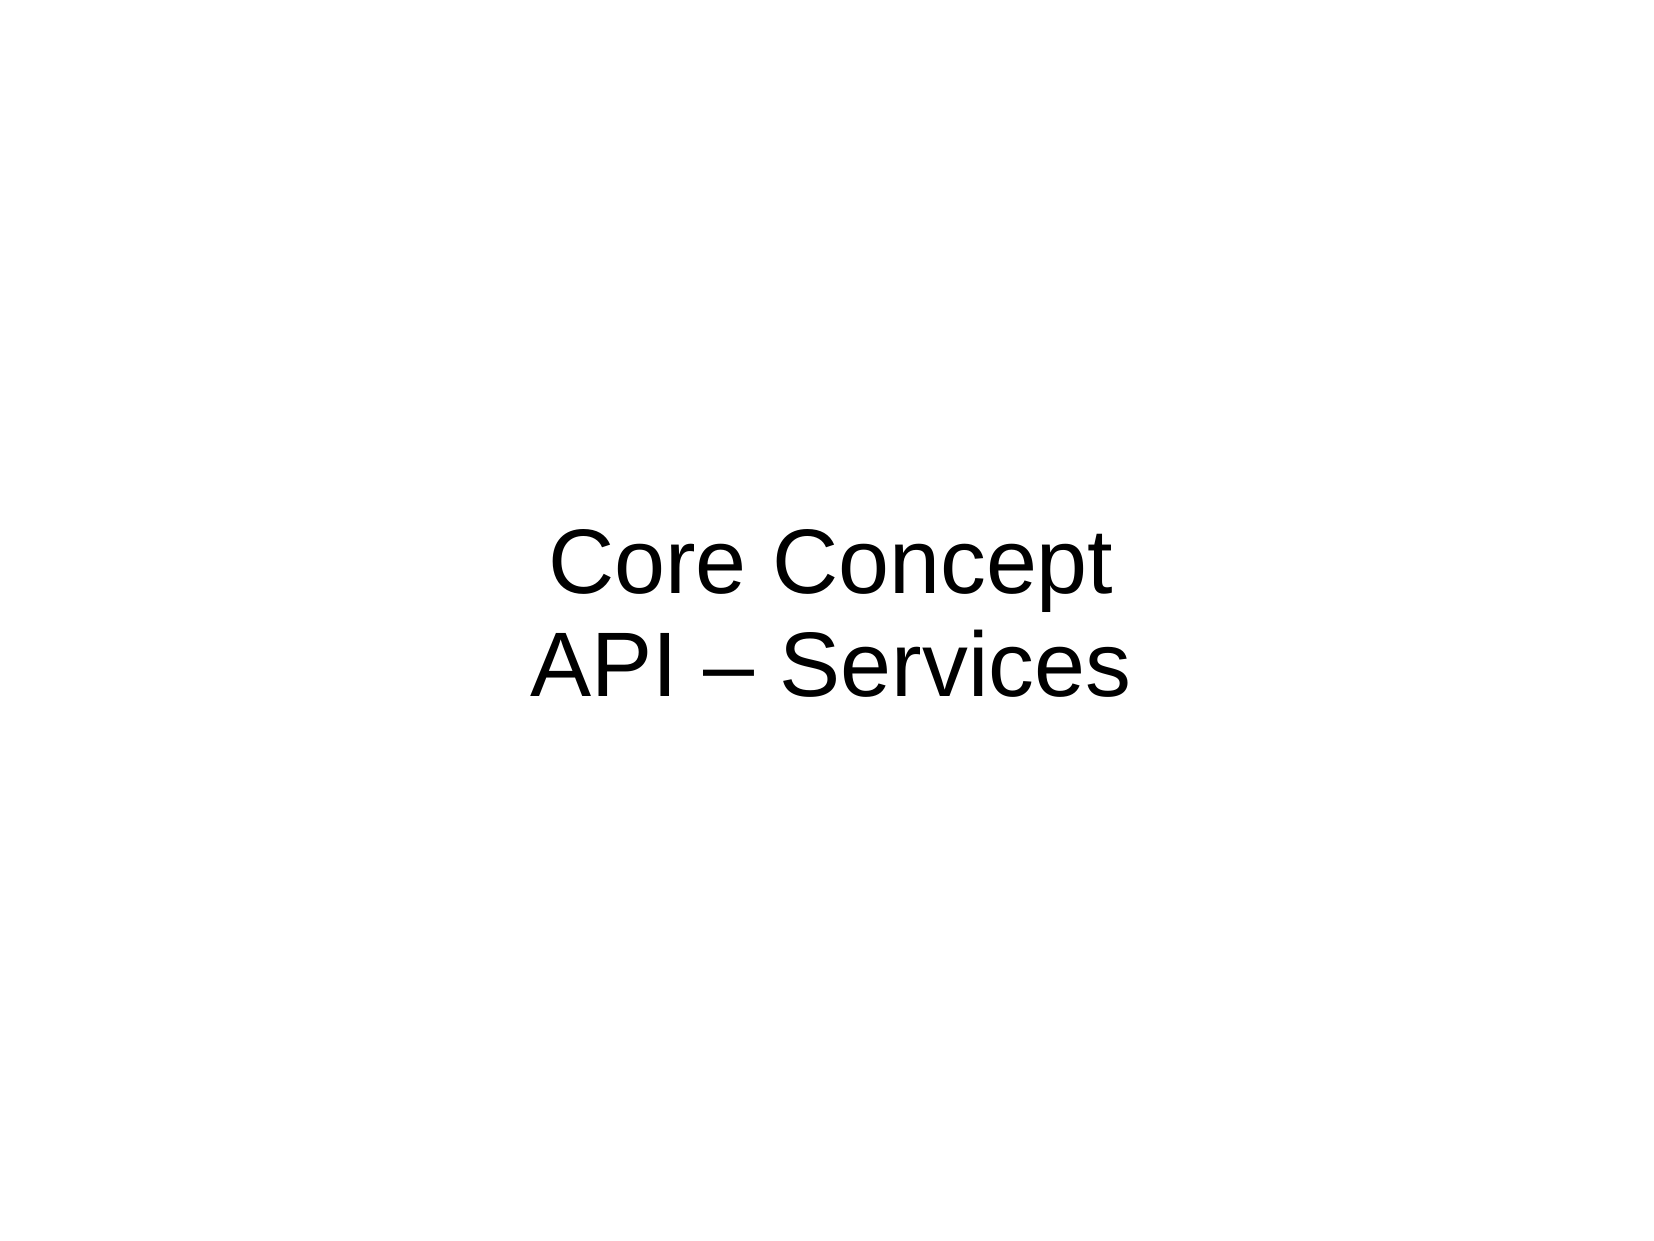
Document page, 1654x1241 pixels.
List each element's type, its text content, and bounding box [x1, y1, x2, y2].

title Core Concept API – Services [86, 510, 1576, 718]
